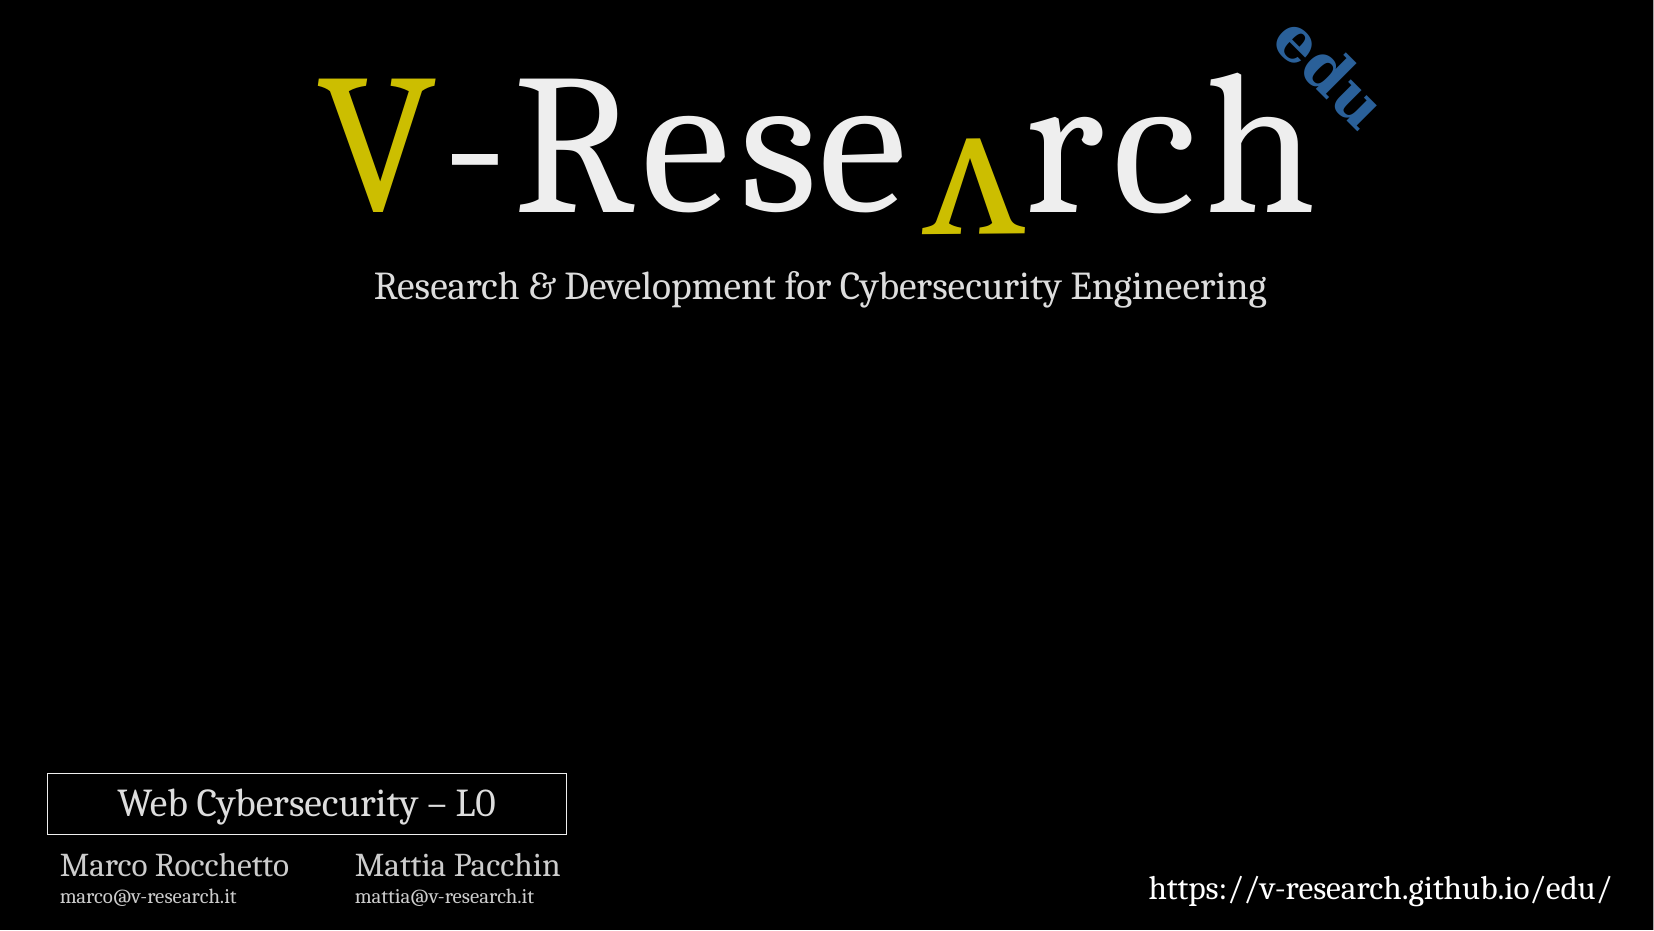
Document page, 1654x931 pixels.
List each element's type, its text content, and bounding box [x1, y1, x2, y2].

text_box v [899, 0, 1034, 256]
text_box edu [1170, 0, 1418, 234]
text_box V [303, 25, 427, 400]
text_box Marco Rocchetto Mattia Pacchin marco@v-research.it mattia@v-research.it [44, 839, 584, 923]
text_box - [427, 23, 524, 256]
text_box r [1033, 25, 1097, 256]
text_box Web Cybersecurity – L0 [47, 773, 567, 835]
text_box R [499, 25, 627, 256]
text_box https://v-research.github.io/edu/ [1133, 862, 1647, 922]
text_box Research & Development for Cybersecurity Engineering [335, 256, 1308, 426]
text_box h [1190, 25, 1265, 100]
text_box c [1097, 25, 1190, 256]
text_box h [1190, 25, 1456, 400]
text_box e [627, 23, 725, 256]
text_box e [803, 23, 901, 256]
text_box s [725, 23, 803, 256]
